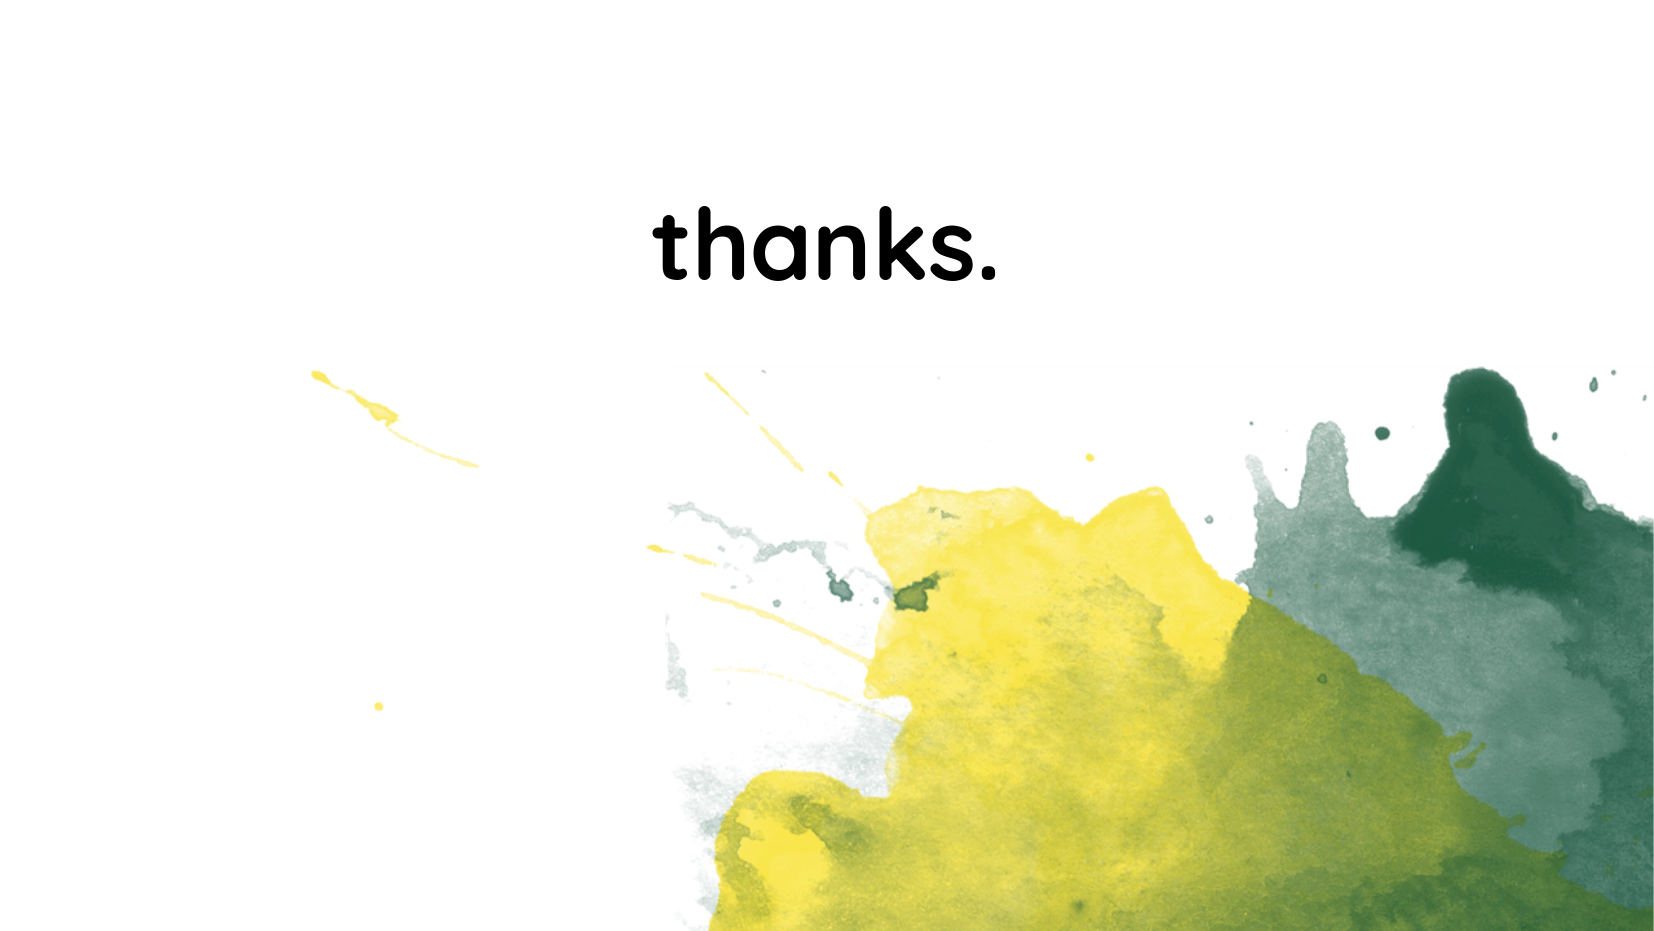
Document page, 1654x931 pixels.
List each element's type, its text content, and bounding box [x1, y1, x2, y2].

picture [0, 0, 1654, 931]
subtitle thanks. [82, 37, 1571, 449]
